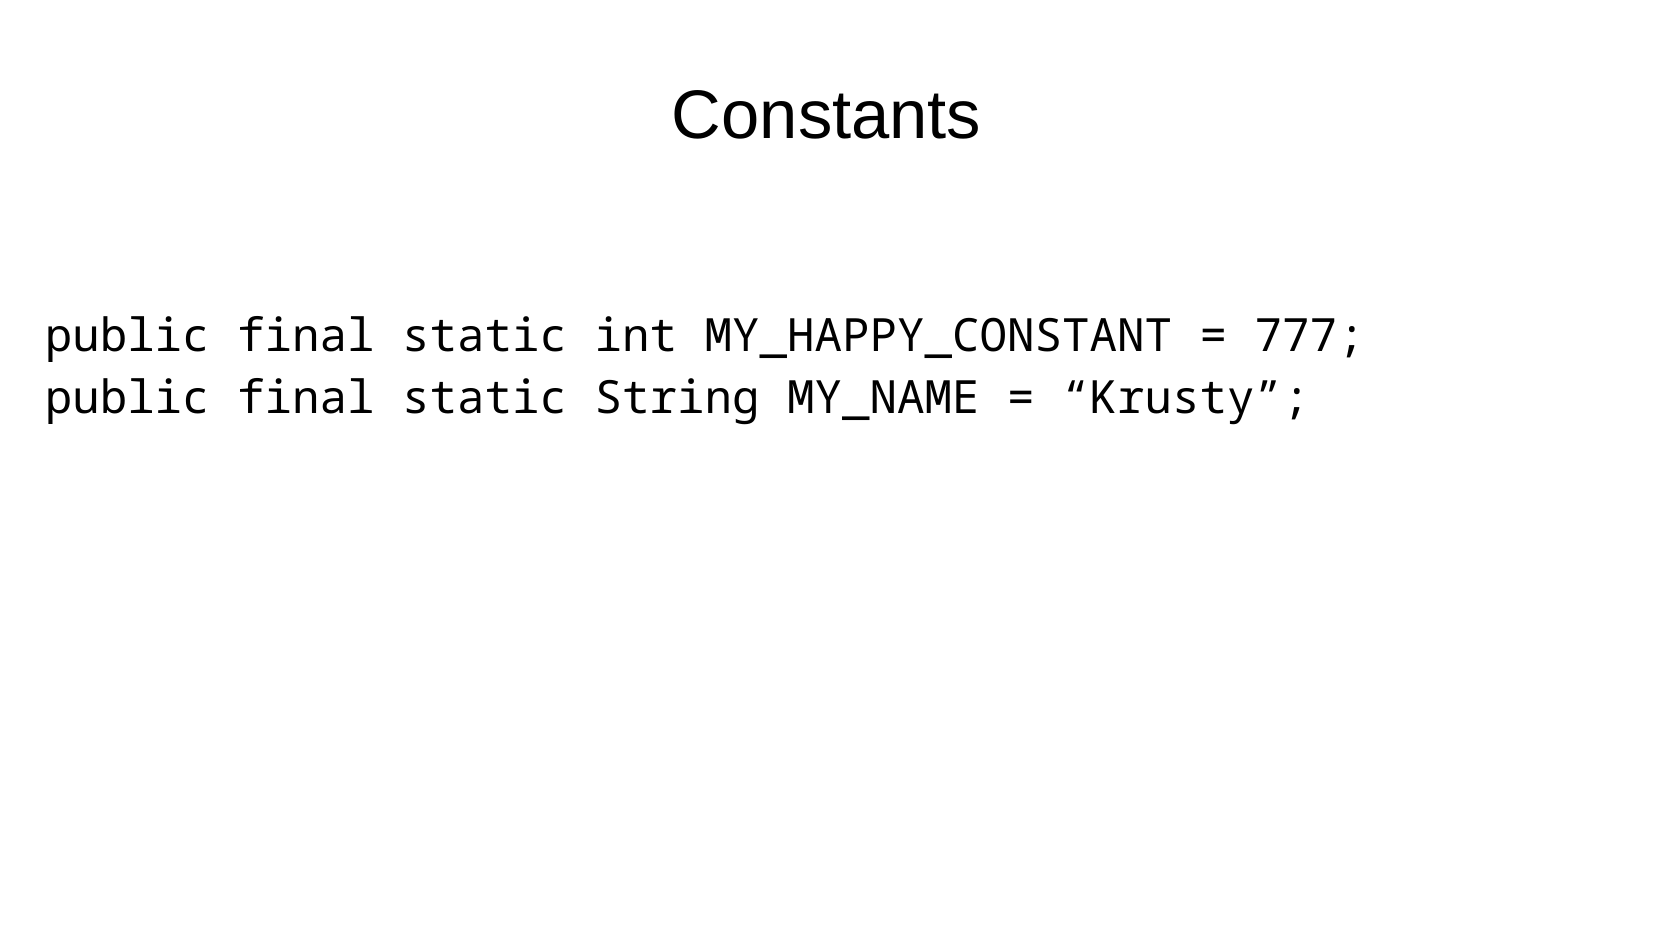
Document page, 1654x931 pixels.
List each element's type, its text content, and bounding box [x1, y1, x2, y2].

title Constants [82, 37, 1571, 193]
text_box public final static int MY_HAPPY_CONSTANT = 777; public final static String MY_NAME = “Krusty”; [30, 232, 1606, 432]
